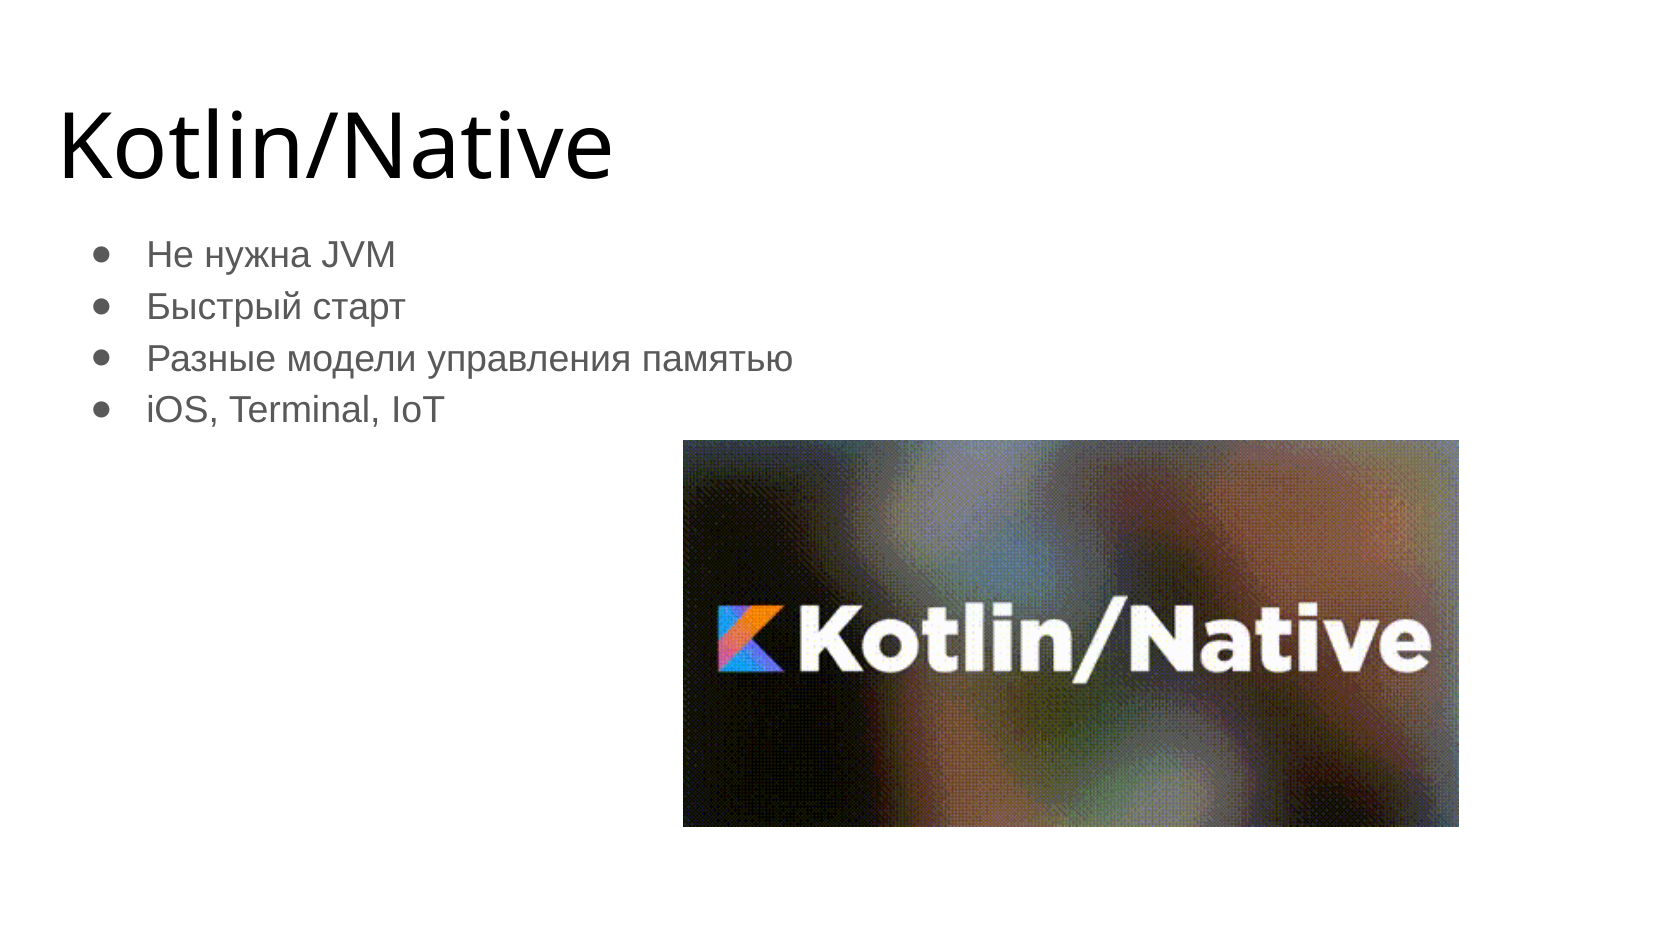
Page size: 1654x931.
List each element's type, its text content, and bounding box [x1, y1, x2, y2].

picture [683, 440, 1459, 827]
list Не нужна JVM Быстрый старт Разные модели управления памятью iOS, Terminal, IoT [56, 208, 1598, 827]
title Kotlin/Native [56, 80, 1598, 182]
